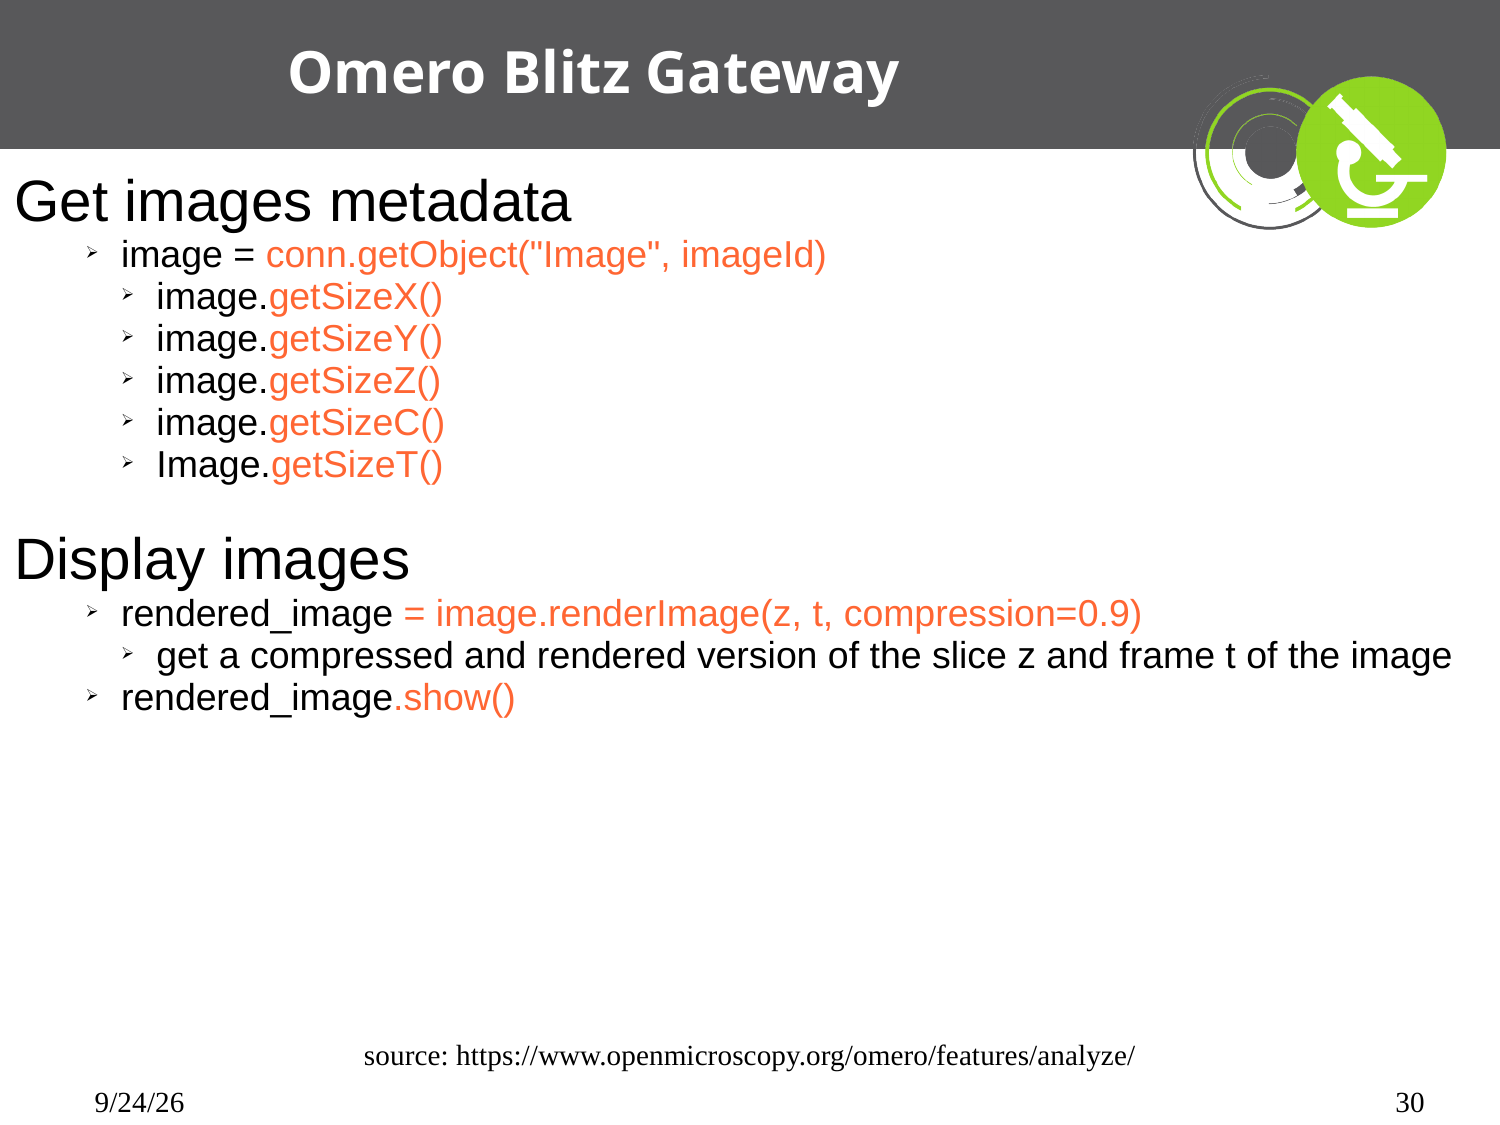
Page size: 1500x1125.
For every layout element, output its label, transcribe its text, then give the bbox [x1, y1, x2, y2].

subtitle [82, 263, 1433, 916]
picture [1188, 69, 1453, 161]
title Omero Blitz Gateway [0, 0, 1189, 142]
text_box Get images metadata image = conn.getObject("Image", imageId) image.getSizeX() image.getSizeY() image.getSizeZ() image.getSizeC() Image.getSizeT() Display images rendered_image = image.renderImage(z, t, compression=0.9) get a compressed and rendered version of the slice z and frame t of the image rendered_image.show() [0, 161, 1500, 1028]
